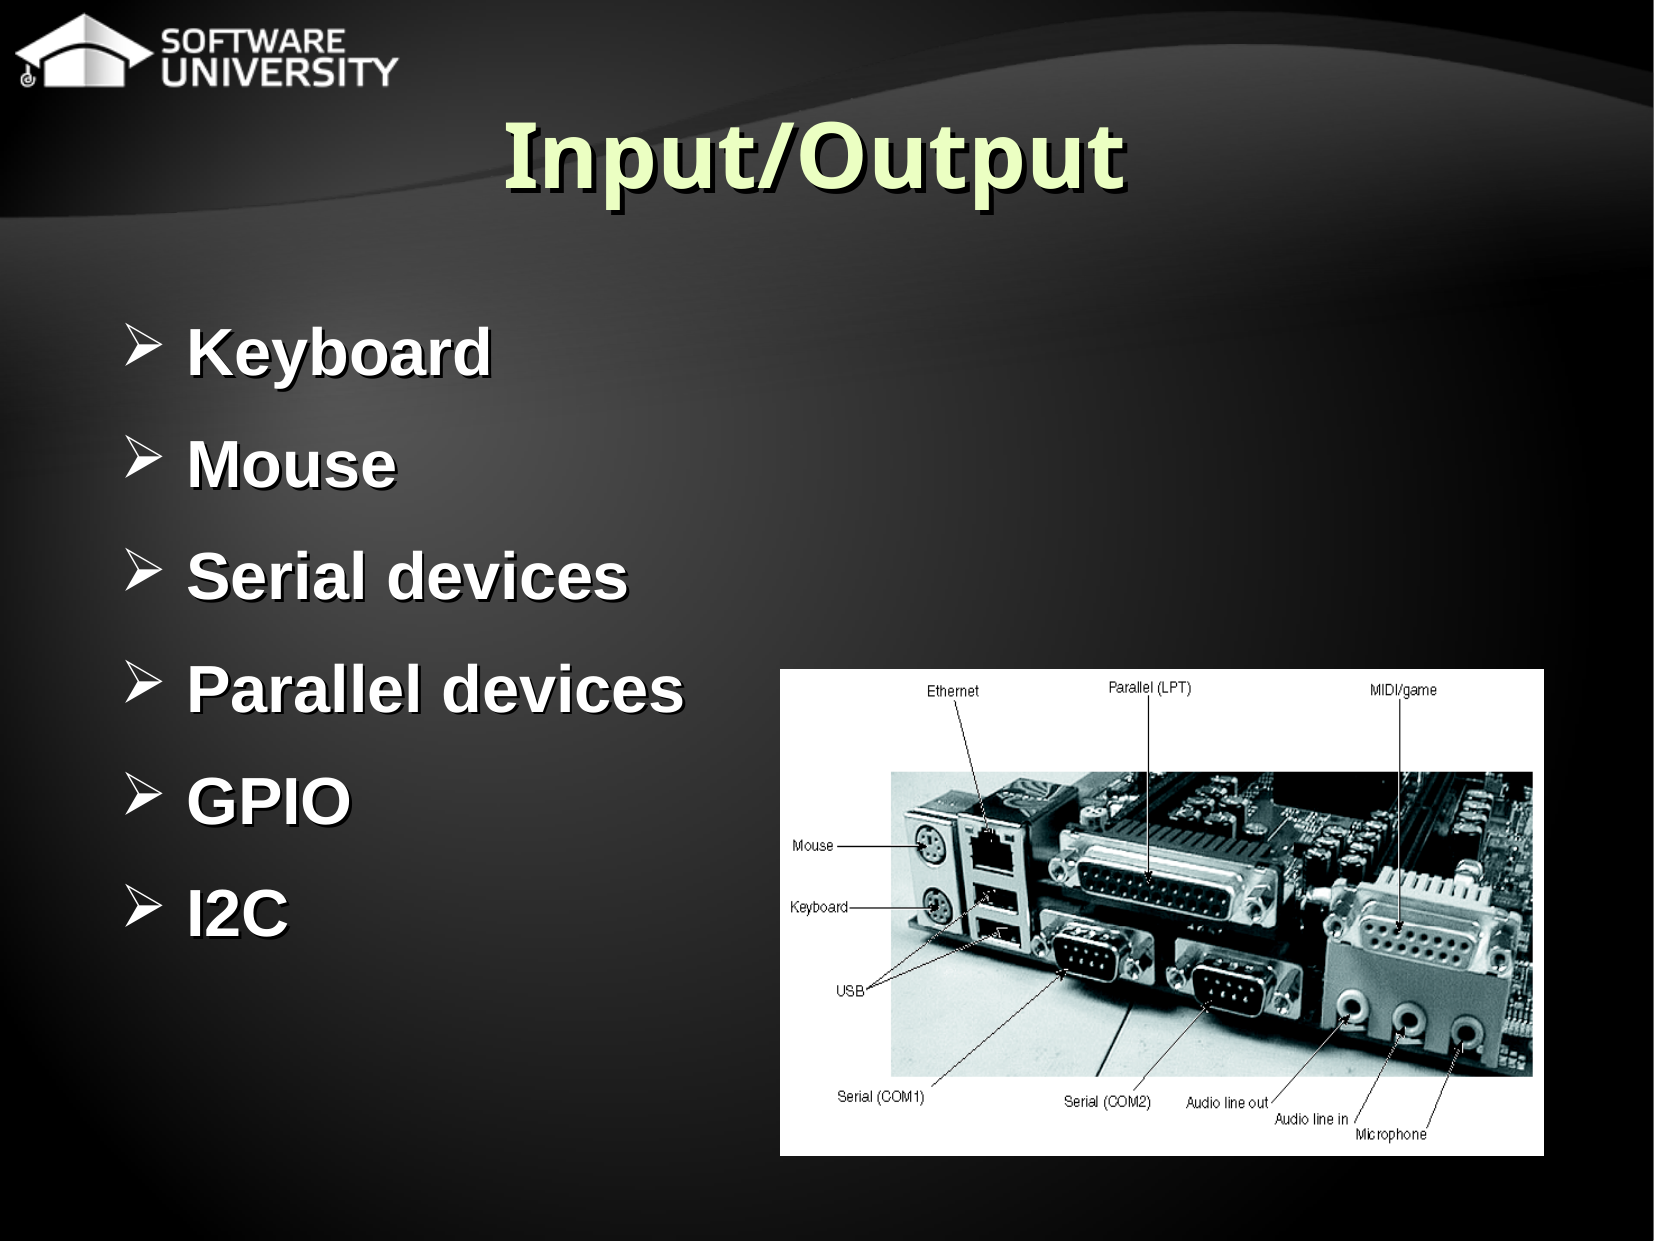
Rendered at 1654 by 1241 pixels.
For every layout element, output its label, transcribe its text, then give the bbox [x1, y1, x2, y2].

subtitle Keyboard Mouse Serial devices Parallel devices GPIO I2C [120, 253, 1636, 976]
picture [0, 0, 1654, 1241]
title Input/Output [82, 49, 1571, 257]
